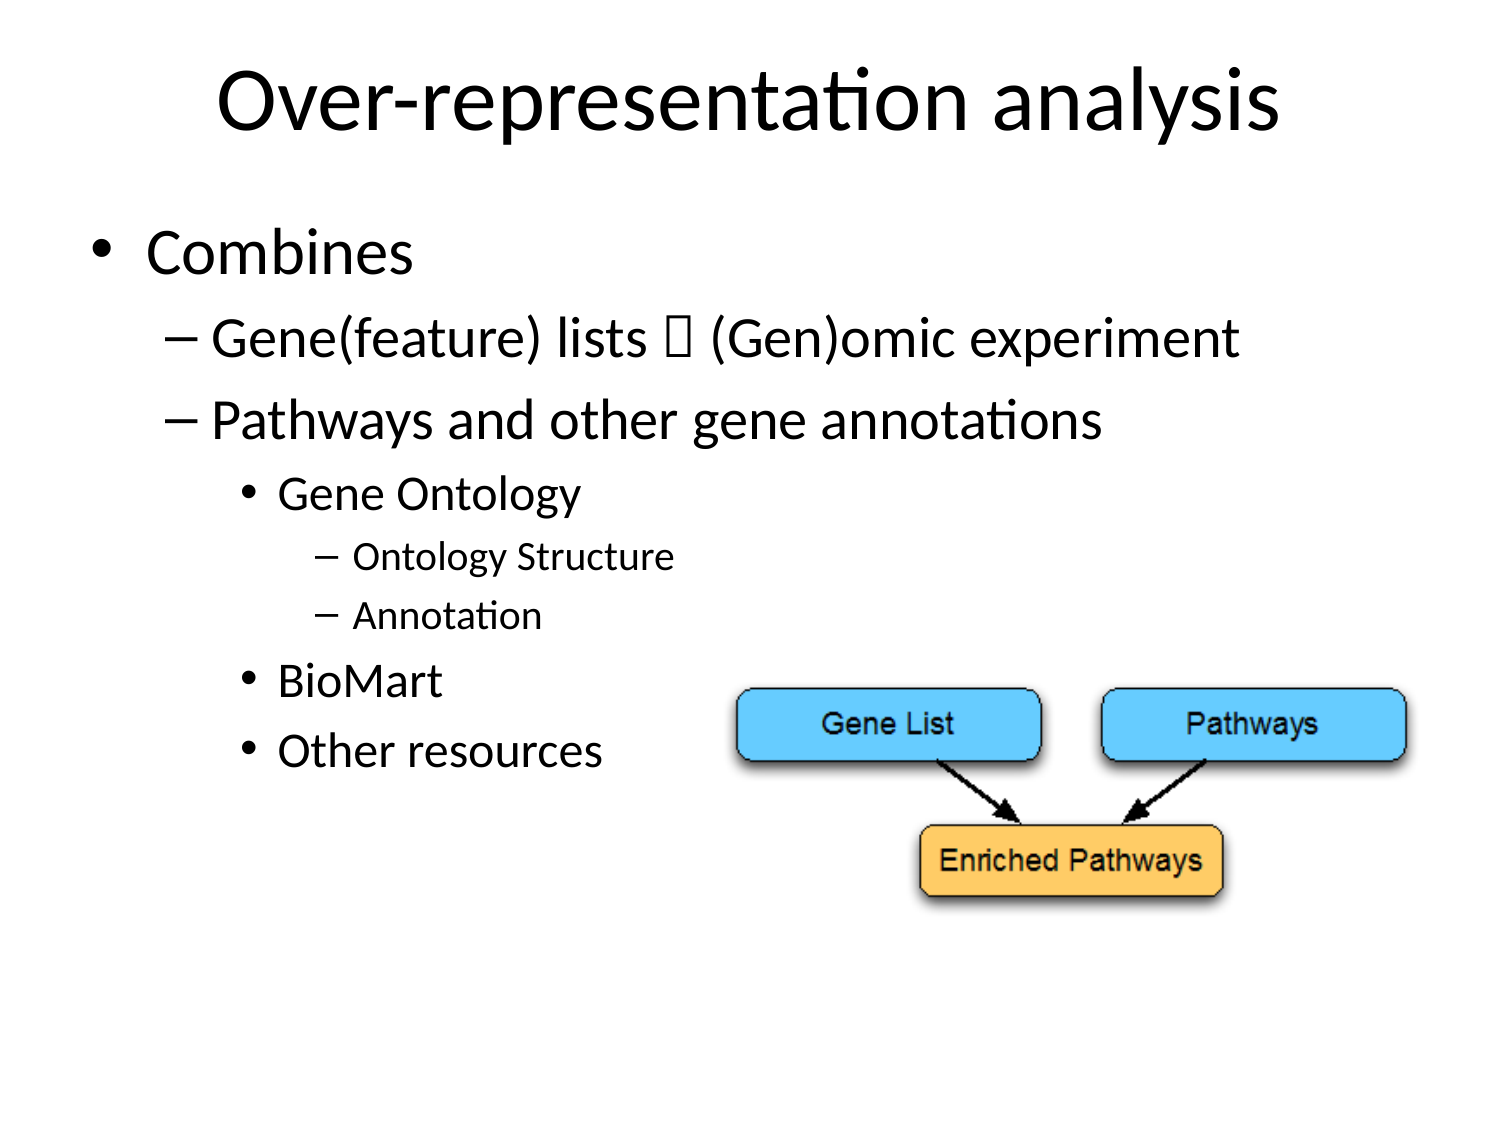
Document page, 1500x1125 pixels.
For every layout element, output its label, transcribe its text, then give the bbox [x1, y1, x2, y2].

picture [695, 662, 1454, 925]
text_box Over-representation analysis [24, 25, 1475, 163]
list Combines Gene(feature) lists  (Gen)omic experiment Pathways and other gene annotations Gene Ontology Ontology Structure Annotation BioMart Other resources [75, 200, 1425, 1005]
